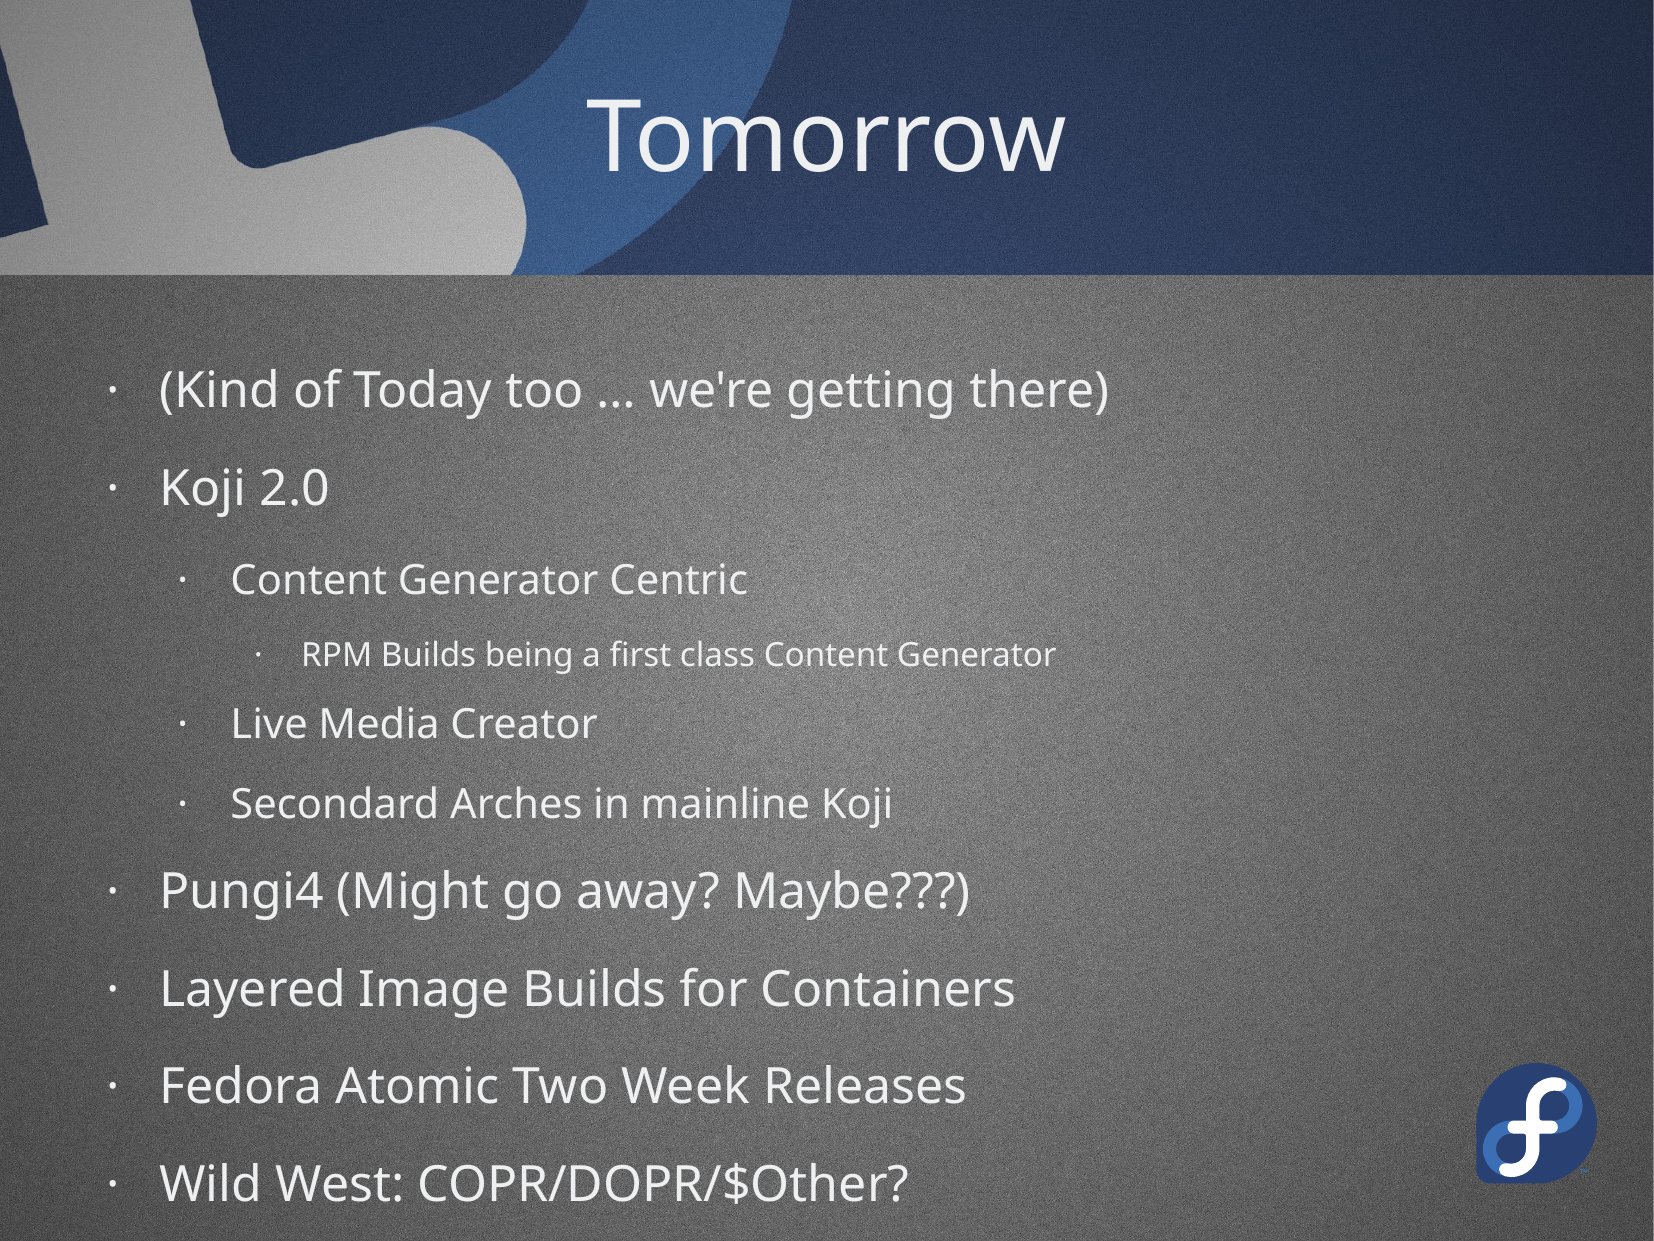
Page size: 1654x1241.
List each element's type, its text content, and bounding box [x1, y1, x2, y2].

title Tomorrow [88, 29, 1565, 237]
picture [0, 0, 1654, 1241]
list (Kind of Today too … we're getting there) Koji 2.0 Content Generator Centric RPM Builds being a first class Content Generator Live Media Creator Secondard Arches in mainline Koji Pungi4 (Might go away? Maybe???) Layered Image Builds for Containers Fedora Atomic Two Week Releases Wild West: COPR/DOPR/$Other? [88, 354, 1565, 1124]
